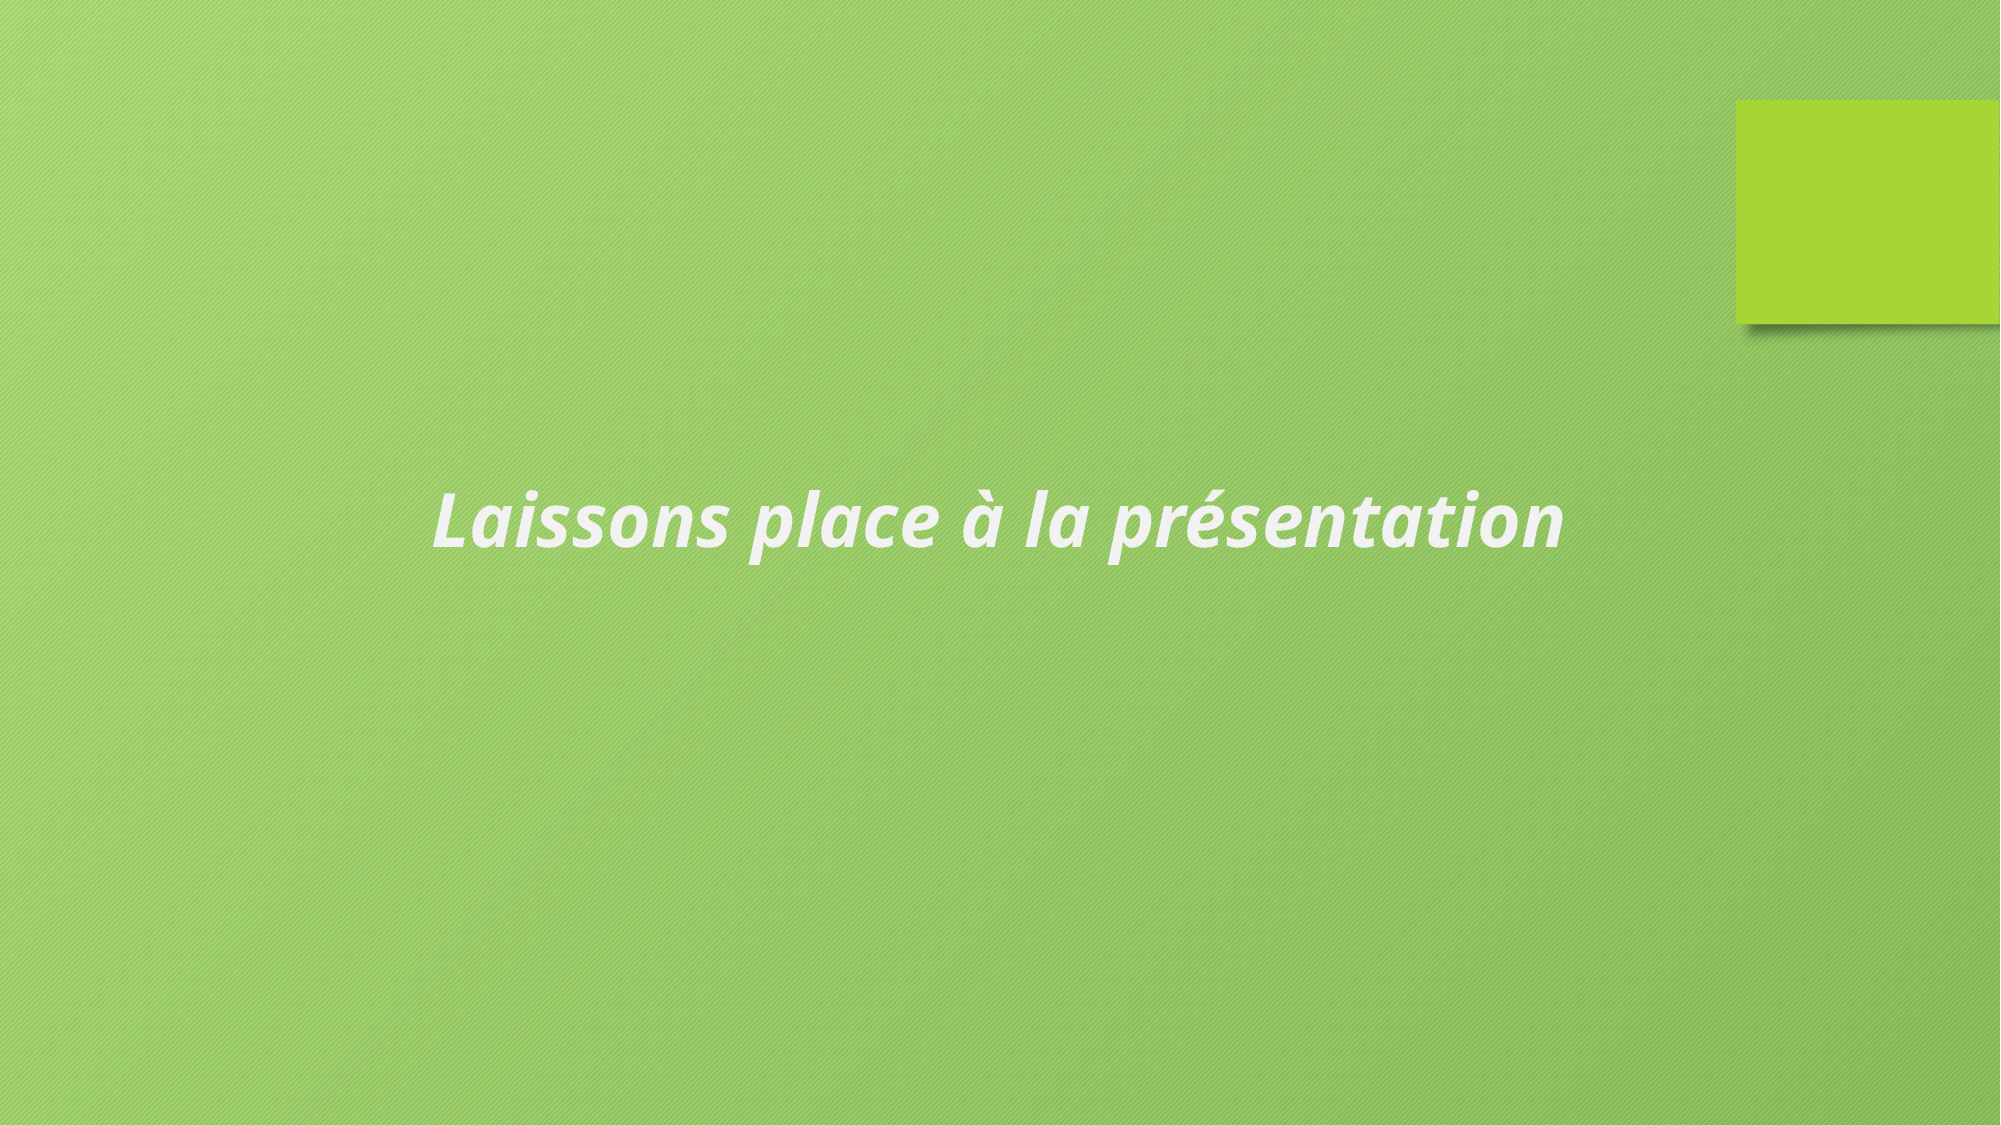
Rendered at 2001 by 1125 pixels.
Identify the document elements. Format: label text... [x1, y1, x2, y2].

text_box Laissons place à la présentation [33, 45, 1965, 570]
